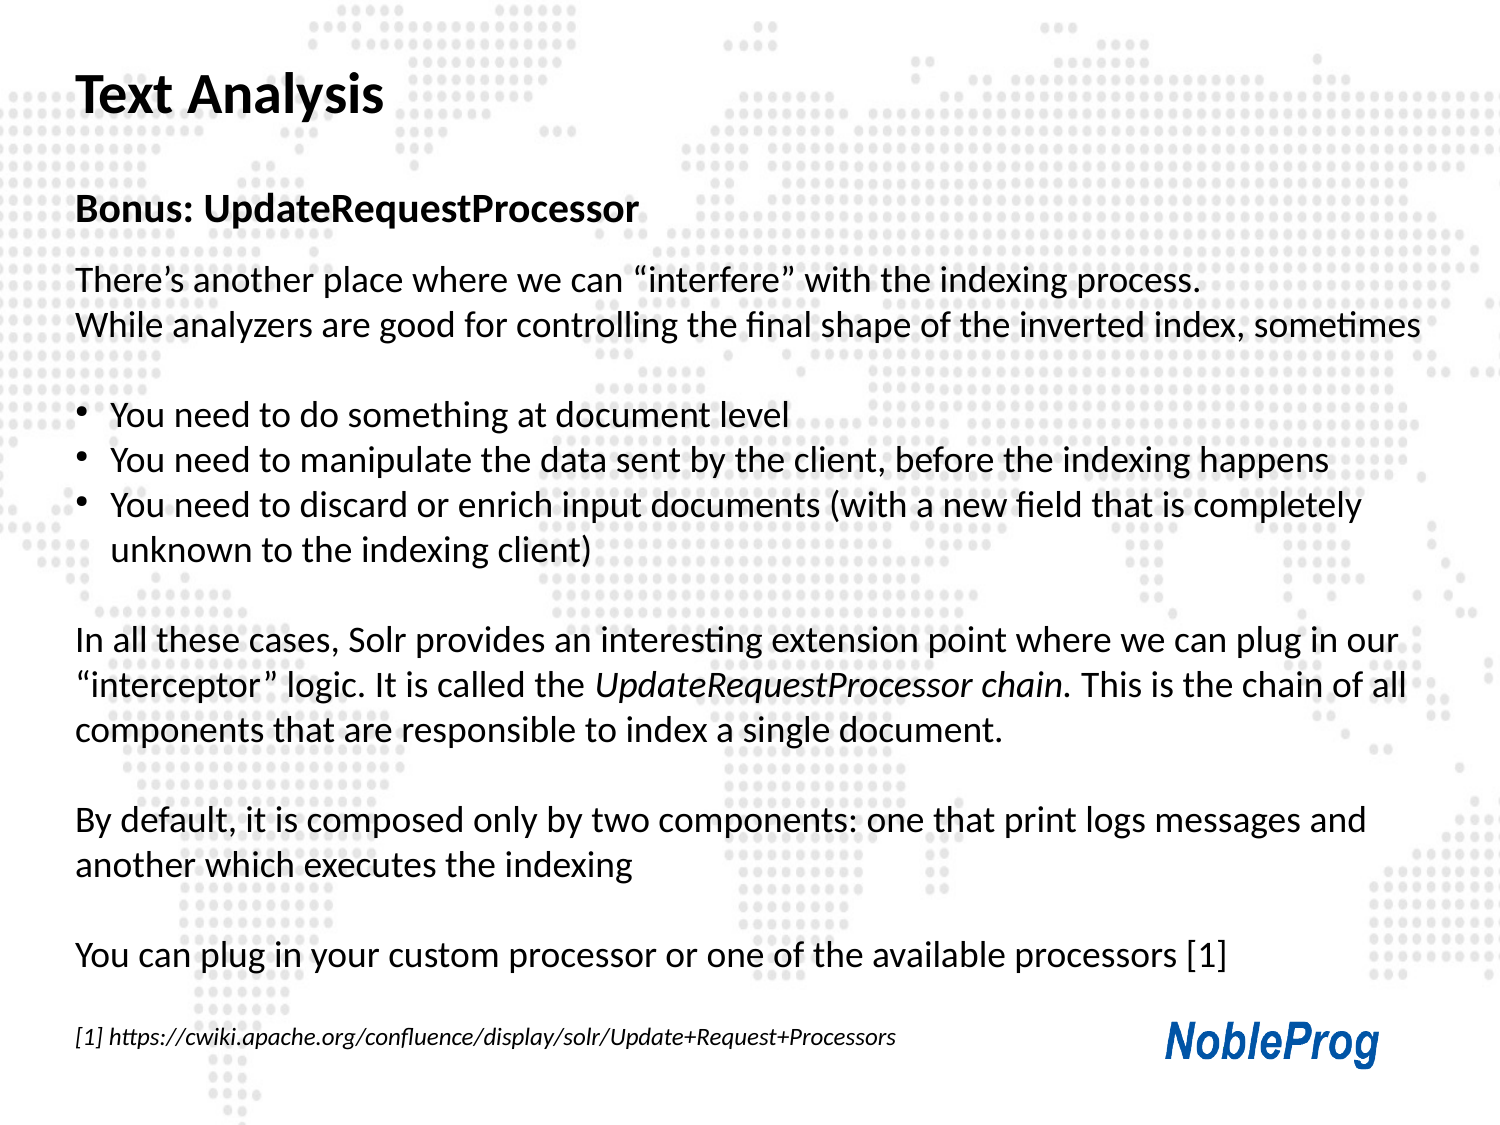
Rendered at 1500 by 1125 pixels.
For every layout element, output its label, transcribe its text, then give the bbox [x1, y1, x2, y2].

picture [0, 0, 1500, 1125]
text_box Bonus: UpdateRequestProcessor [75, 180, 1425, 255]
text_box There’s another place where we can “interfere” with the indexing process. While analyzers are good for controlling the final shape of the inverted index, sometimes You need to do something at document level You need to manipulate the data sent by the client, before the indexing happens You need to discard or enrich input documents (with a new field that is completely unknown to the indexing client) In all these cases, Solr provides an interesting extension point where we can plug in our “interceptor” logic. It is called the UpdateRequestProcessor chain. This is the chain of all components that are responsible to index a single document. By default, it is composed only by two components: one that print logs messages and another which executes the indexing You can plug in your custom processor or one of the available processors [1] [1] https://cwiki.apache.org/confluence/display/solr/Update+Request+Processors [75, 255, 1425, 993]
text_box Text Analysis [75, 55, 1425, 180]
